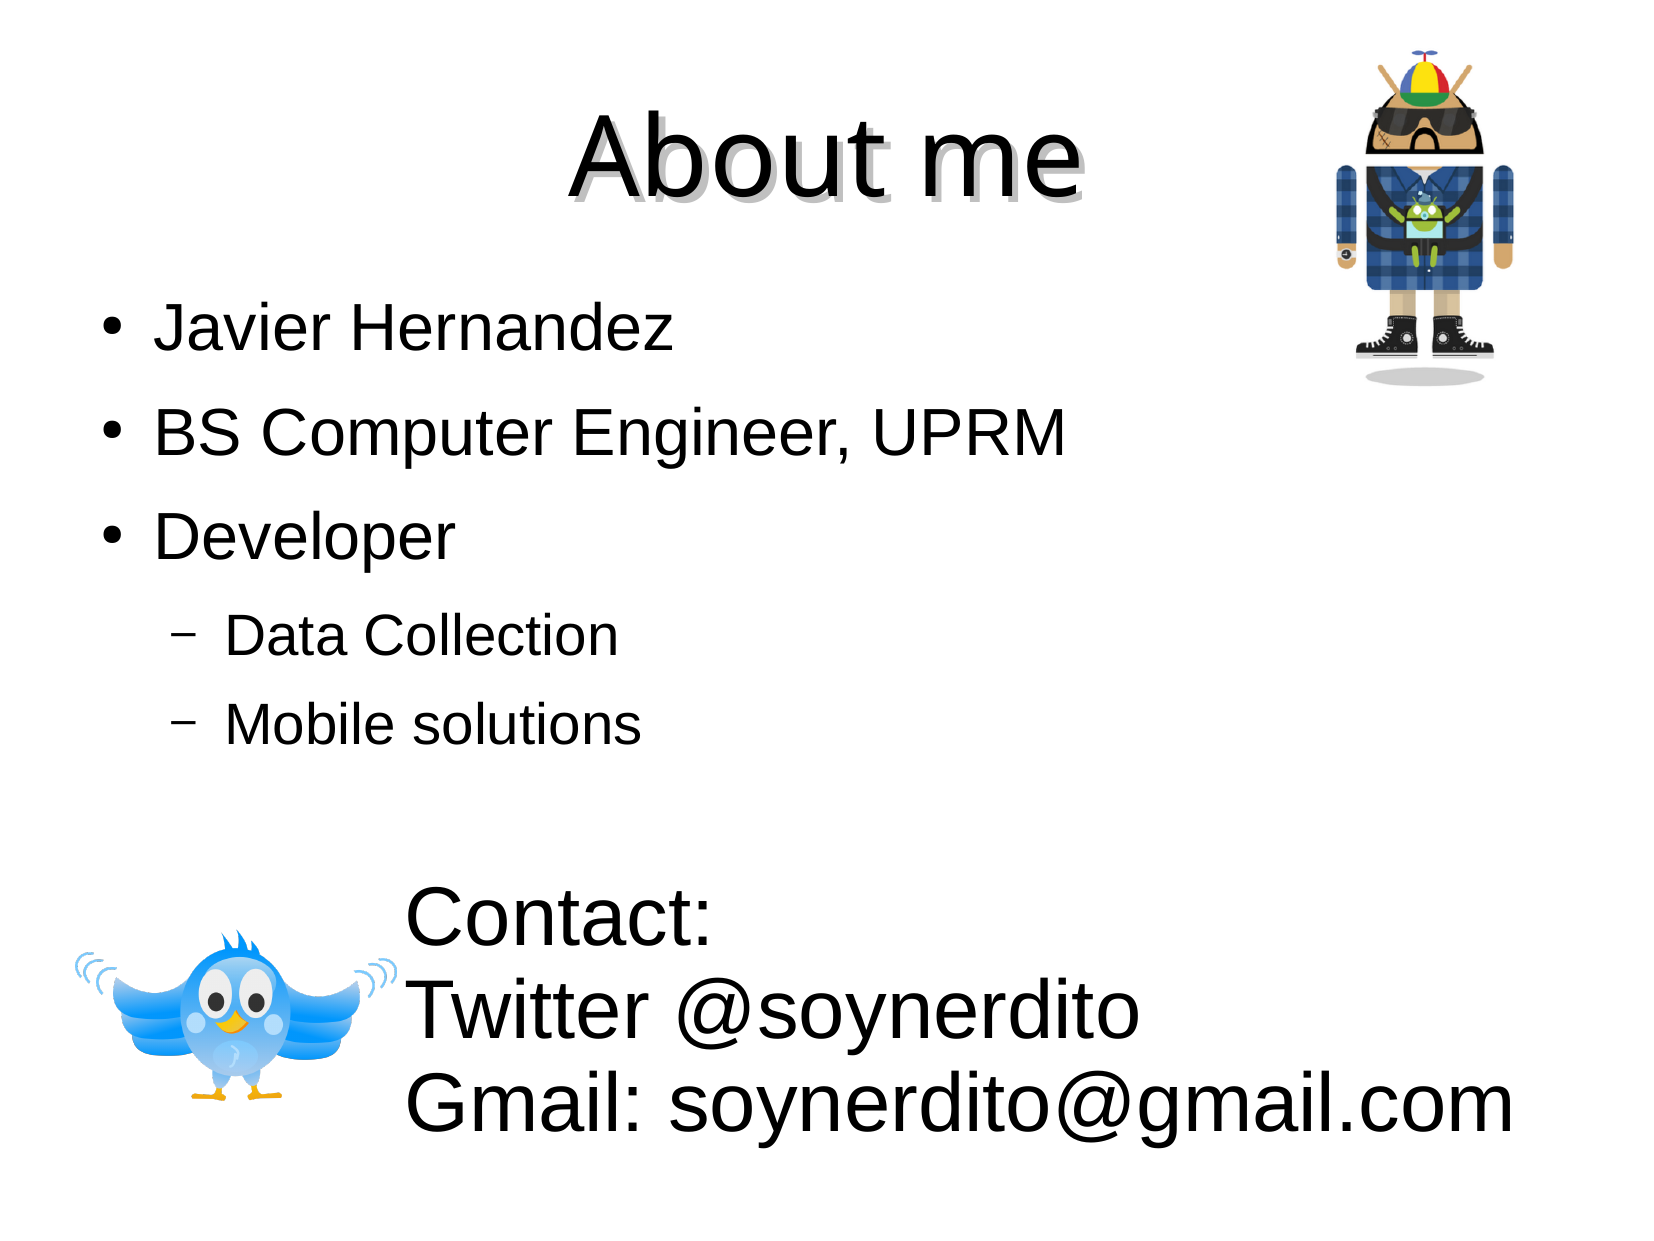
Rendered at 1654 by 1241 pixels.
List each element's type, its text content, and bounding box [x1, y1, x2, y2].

text_box Contact: Twitter @soynerdito Gmail: soynerdito@gmail.com [390, 862, 1532, 1186]
picture [1228, 29, 1621, 422]
title About me [82, 49, 1228, 257]
list Javier Hernandez BS Computer Engineer, UPRM Developer Data Collection Mobile solutions [82, 290, 1571, 1010]
picture [75, 929, 397, 1101]
